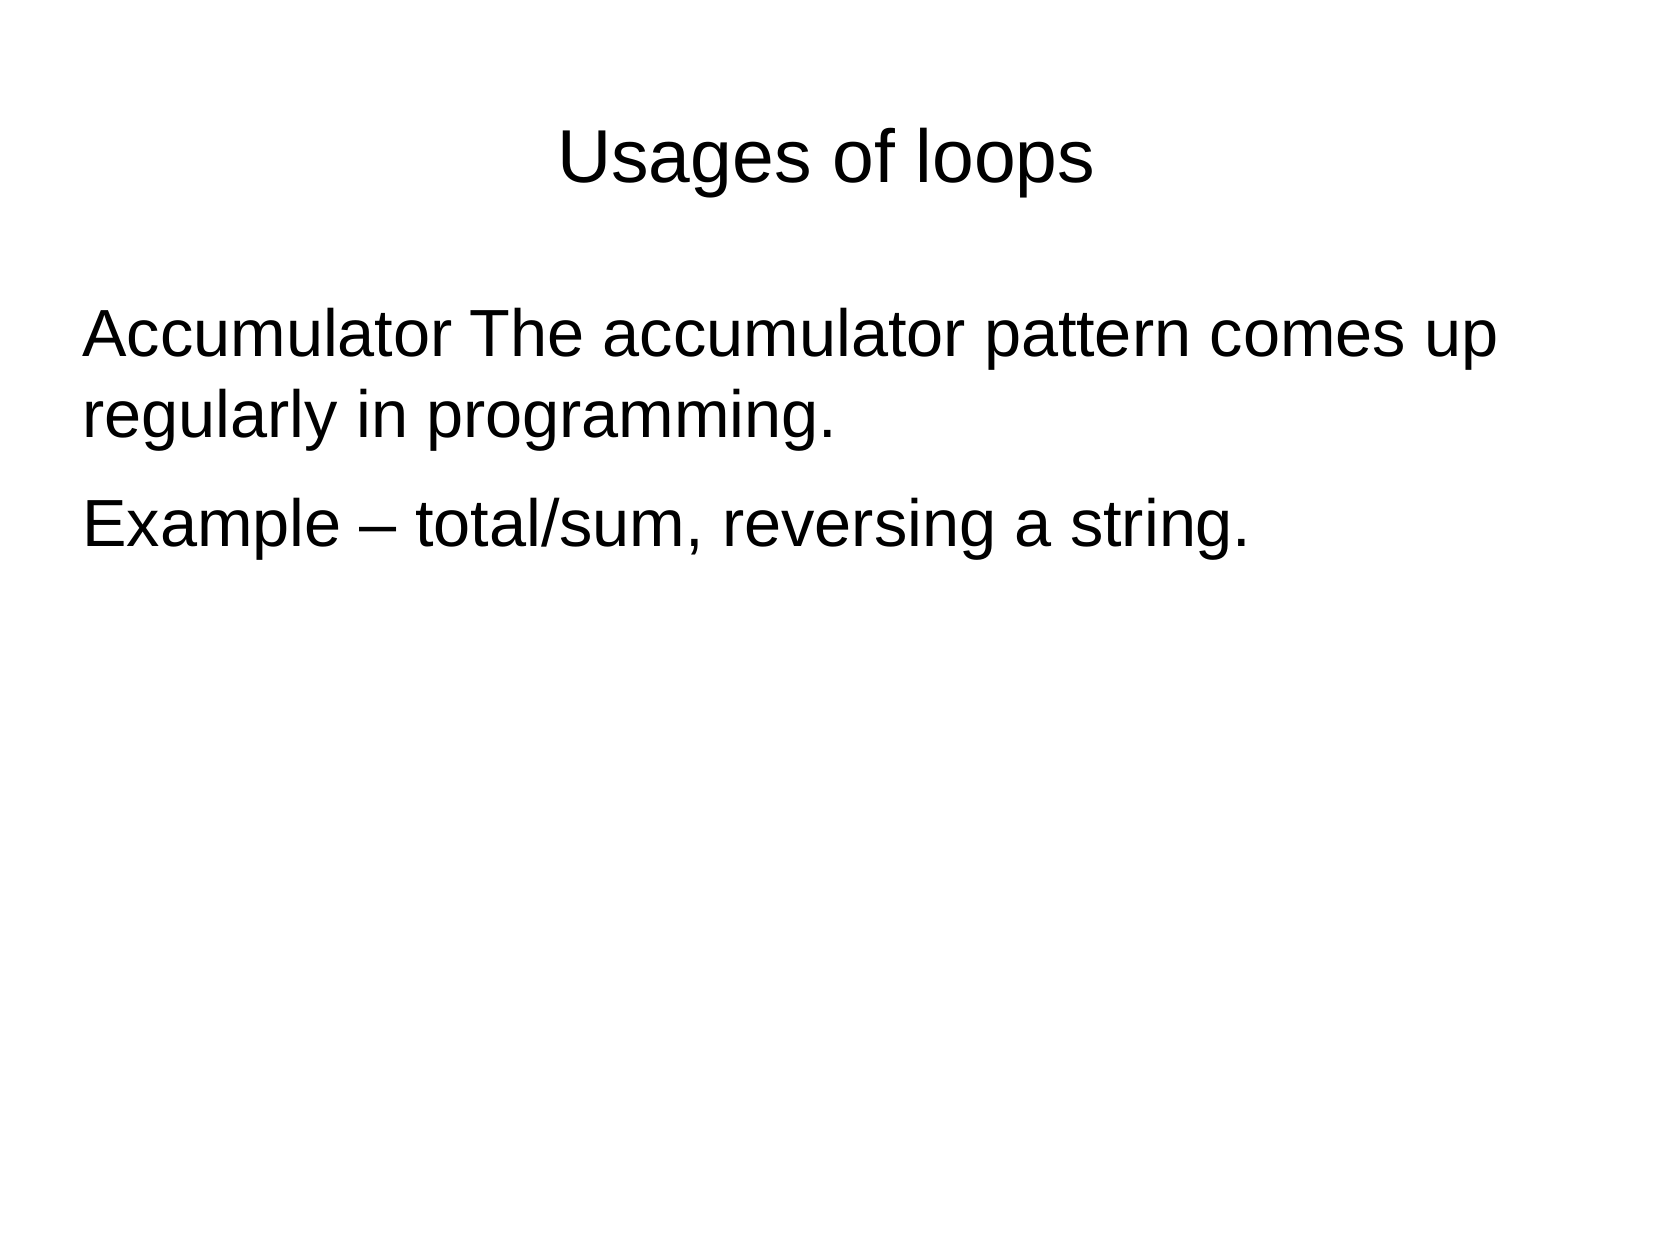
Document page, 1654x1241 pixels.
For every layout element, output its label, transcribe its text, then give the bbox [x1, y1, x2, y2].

list Accumulator The accumulator pattern comes up regularly in programming. Example – total/sum, reversing a string. [82, 290, 1571, 1010]
title Usages of loops [82, 49, 1571, 257]
